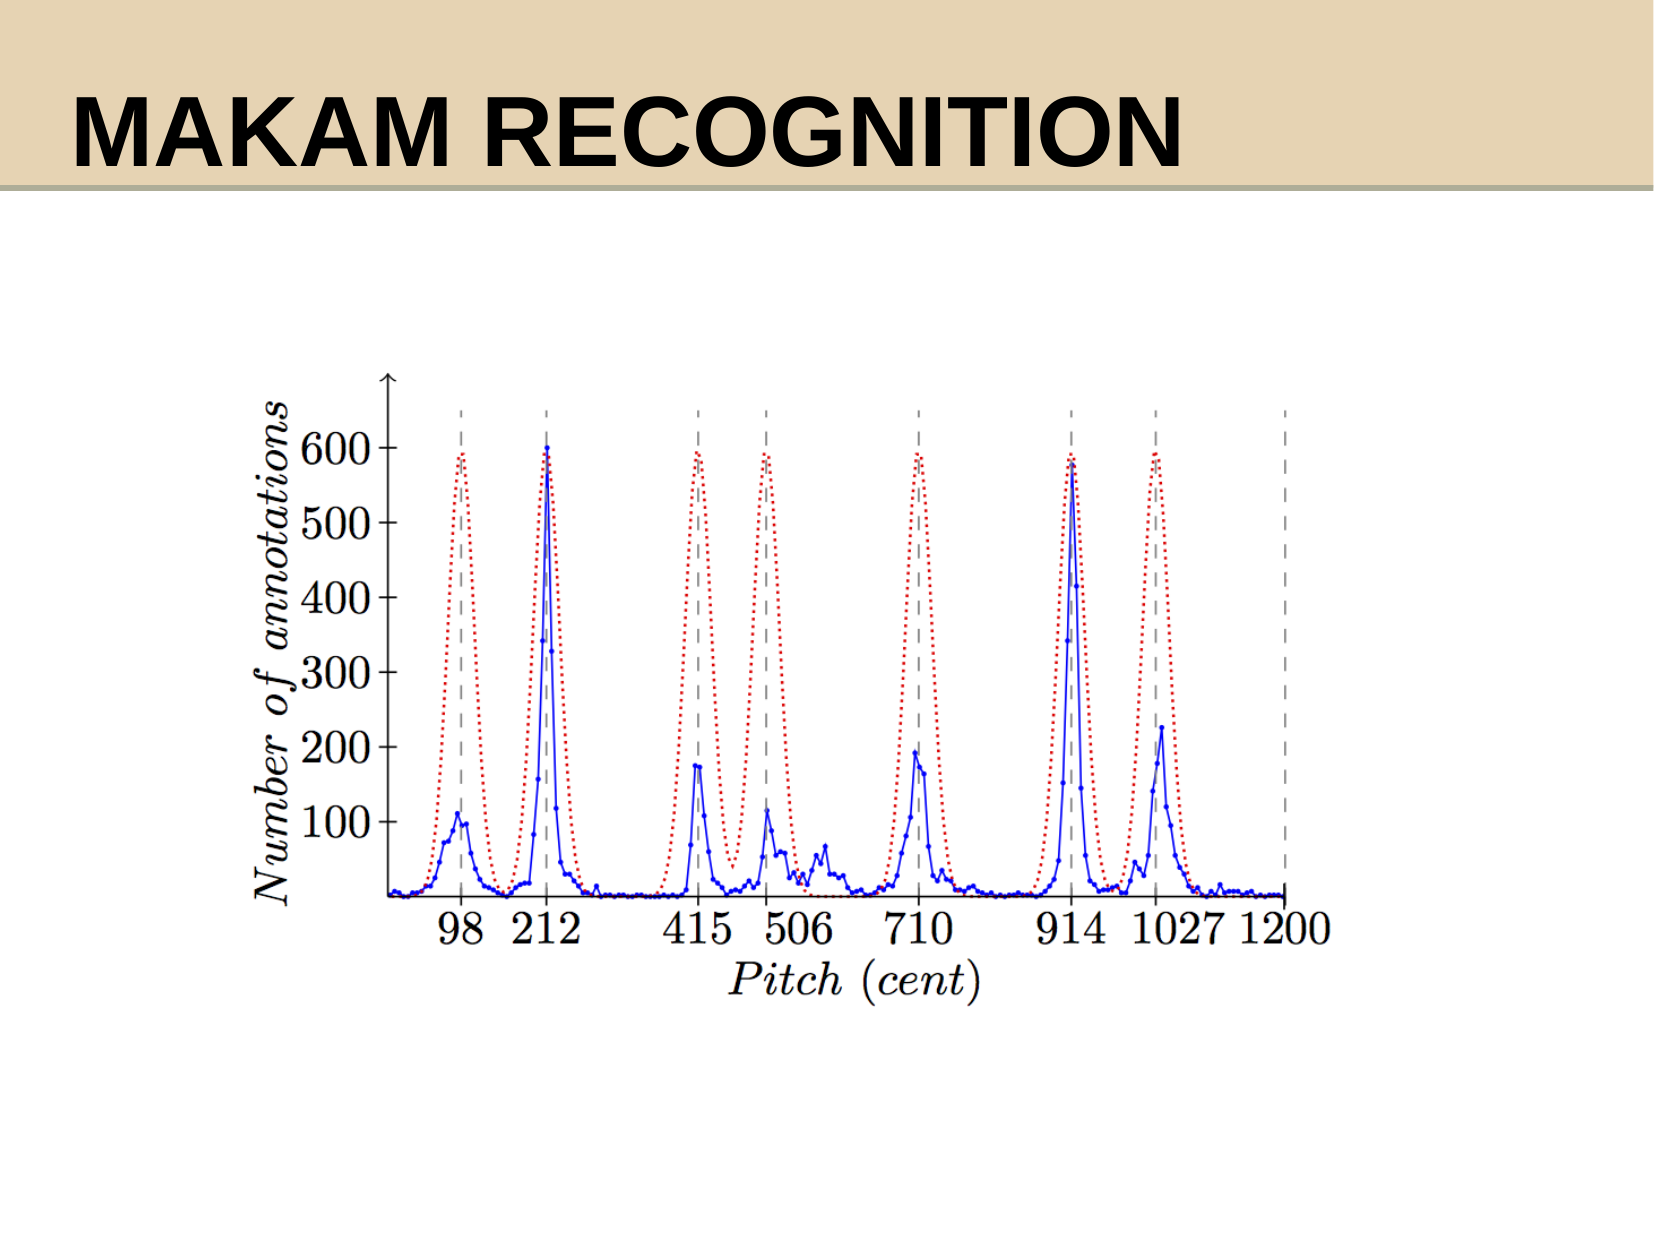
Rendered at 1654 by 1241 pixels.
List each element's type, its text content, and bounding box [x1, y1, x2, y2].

title MAKAM RECOGNITION [0, 0, 1654, 188]
picture [212, 337, 1351, 1025]
